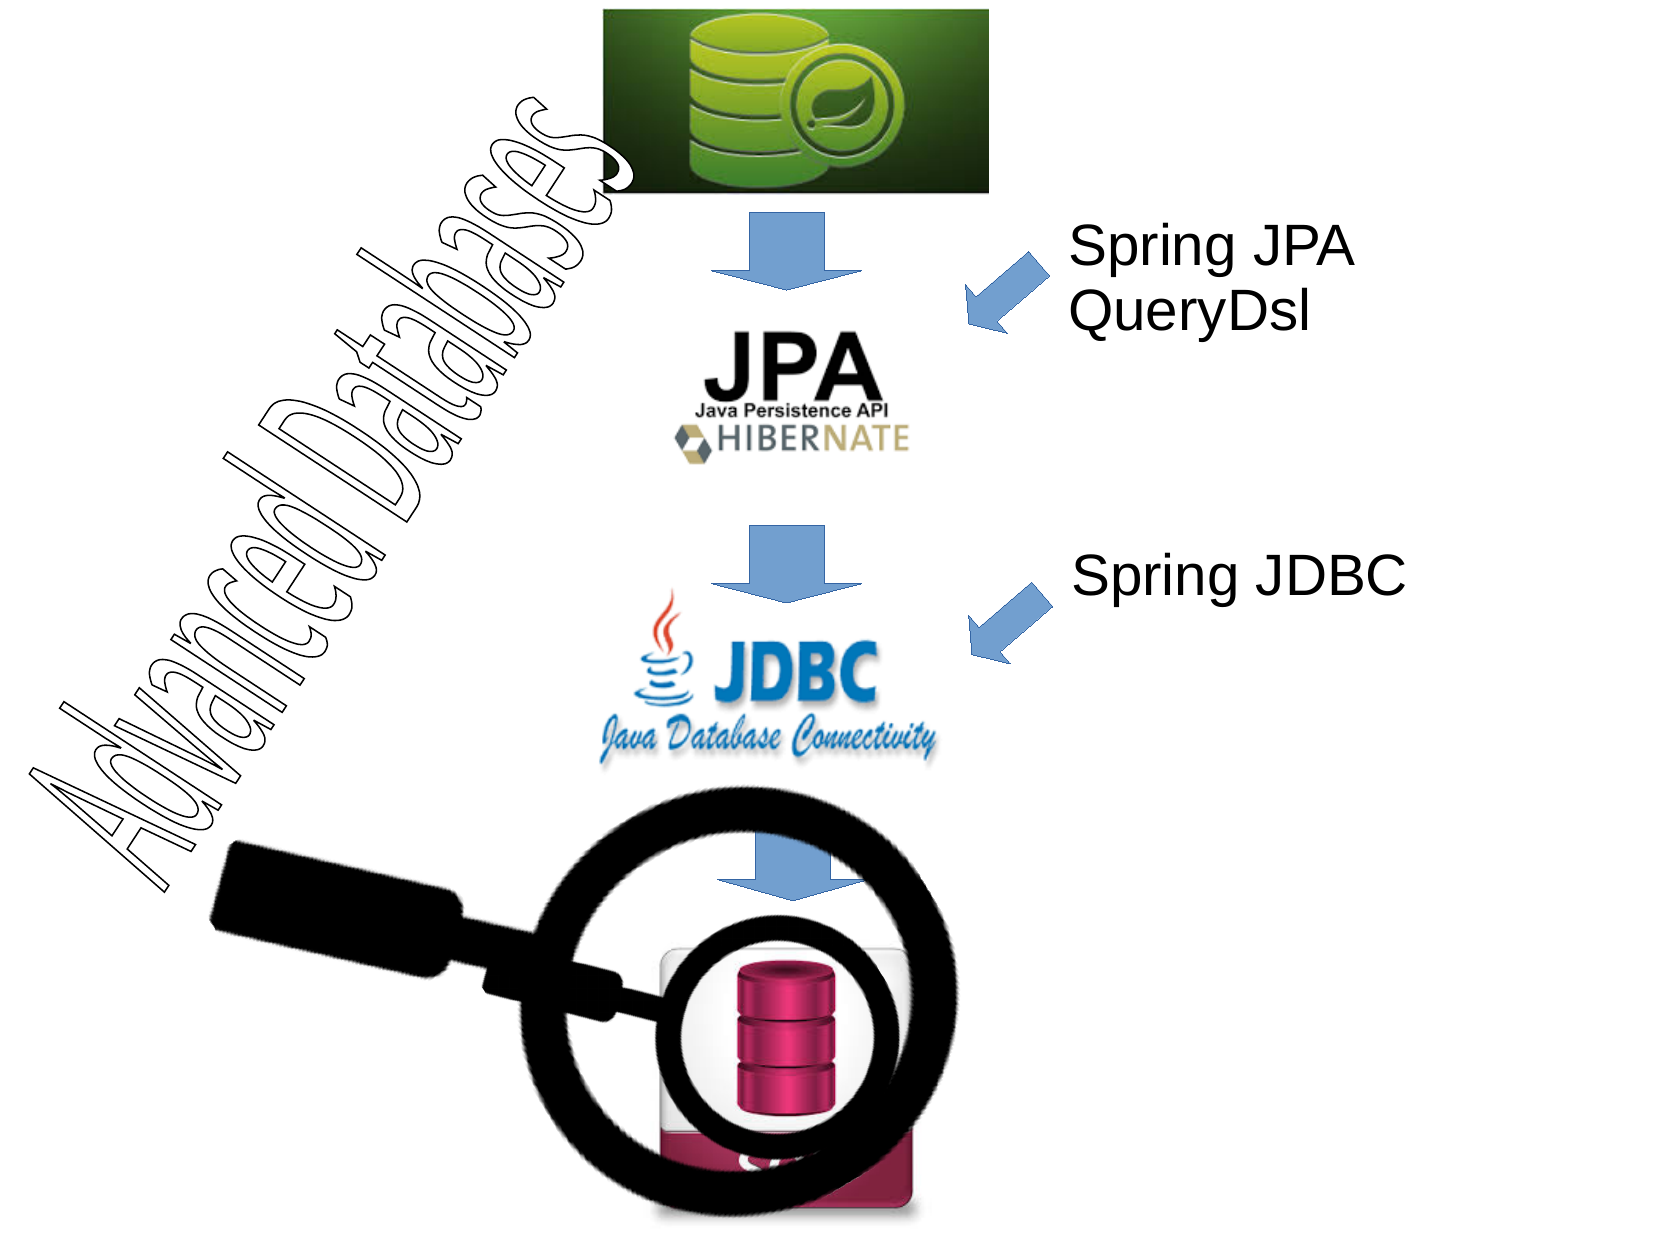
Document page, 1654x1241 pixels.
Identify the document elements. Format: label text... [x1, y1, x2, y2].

text_box [968, 582, 1053, 664]
text_box Advanced Databases [464, 175, 583, 269]
text_box Advanced Databases [515, 97, 634, 192]
text_box Advanced Databases [439, 216, 564, 308]
text_box Advanced Databases [356, 247, 531, 358]
text_box Advanced Databases [114, 687, 241, 784]
text_box Advanced Databases [149, 659, 275, 751]
text_box Advanced Databases [208, 568, 328, 657]
text_box Advanced Databases [381, 304, 507, 396]
text_box Advanced Databases [336, 373, 462, 465]
text_box Advanced Databases [170, 613, 305, 713]
text_box Advanced Databases [490, 139, 612, 225]
text_box [711, 212, 862, 291]
picture [180, 547, 1036, 1241]
text_box Advanced Databases [223, 451, 386, 580]
picture [666, 325, 922, 466]
text_box Advanced Databases [29, 767, 196, 893]
text_box Advanced Databases [334, 329, 482, 420]
text_box [745, 525, 862, 603]
picture [602, 8, 989, 195]
text_box Advanced Databases [59, 701, 222, 830]
text_box [965, 251, 1050, 334]
text_box Spring JDBC [1056, 535, 1424, 616]
text_box Advanced Databases [258, 399, 420, 522]
text_box Advanced Databases [231, 535, 352, 621]
text_box Spring JPA QueryDsl [1053, 205, 1371, 351]
picture [602, 151, 618, 179]
